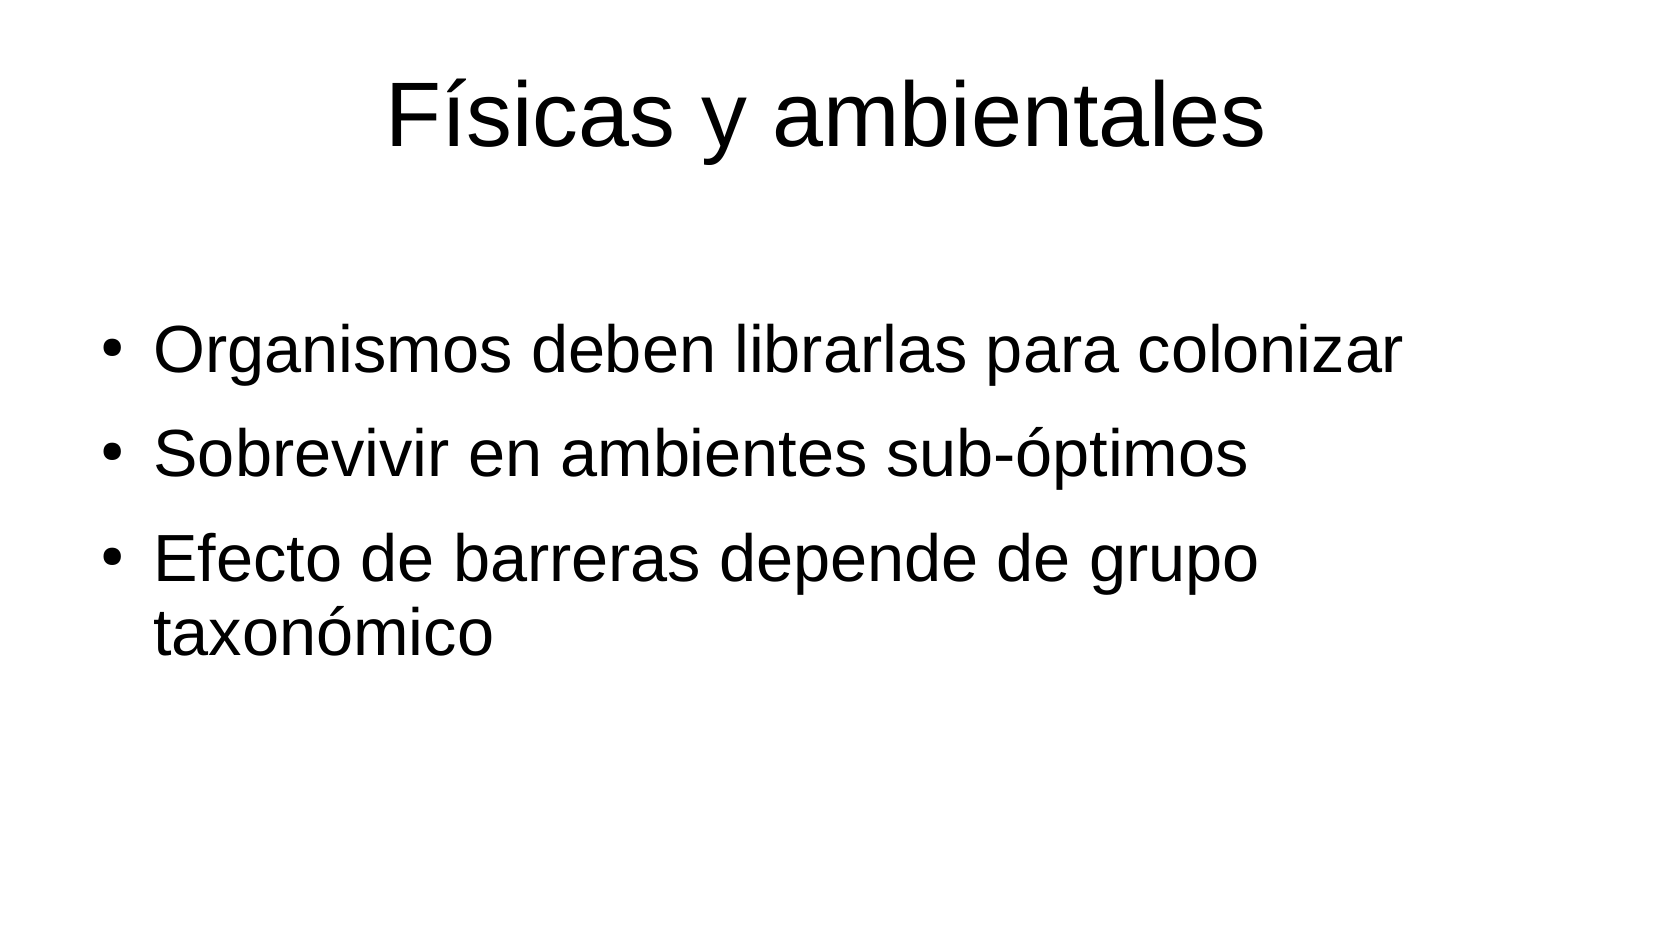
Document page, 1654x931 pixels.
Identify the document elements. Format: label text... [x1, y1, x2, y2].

title Físicas y ambientales [82, 37, 1571, 193]
list Organismos deben librarlas para colonizar Sobrevivir en ambientes sub-óptimos Efecto de barreras depende de grupo taxonómico [82, 312, 1571, 852]
